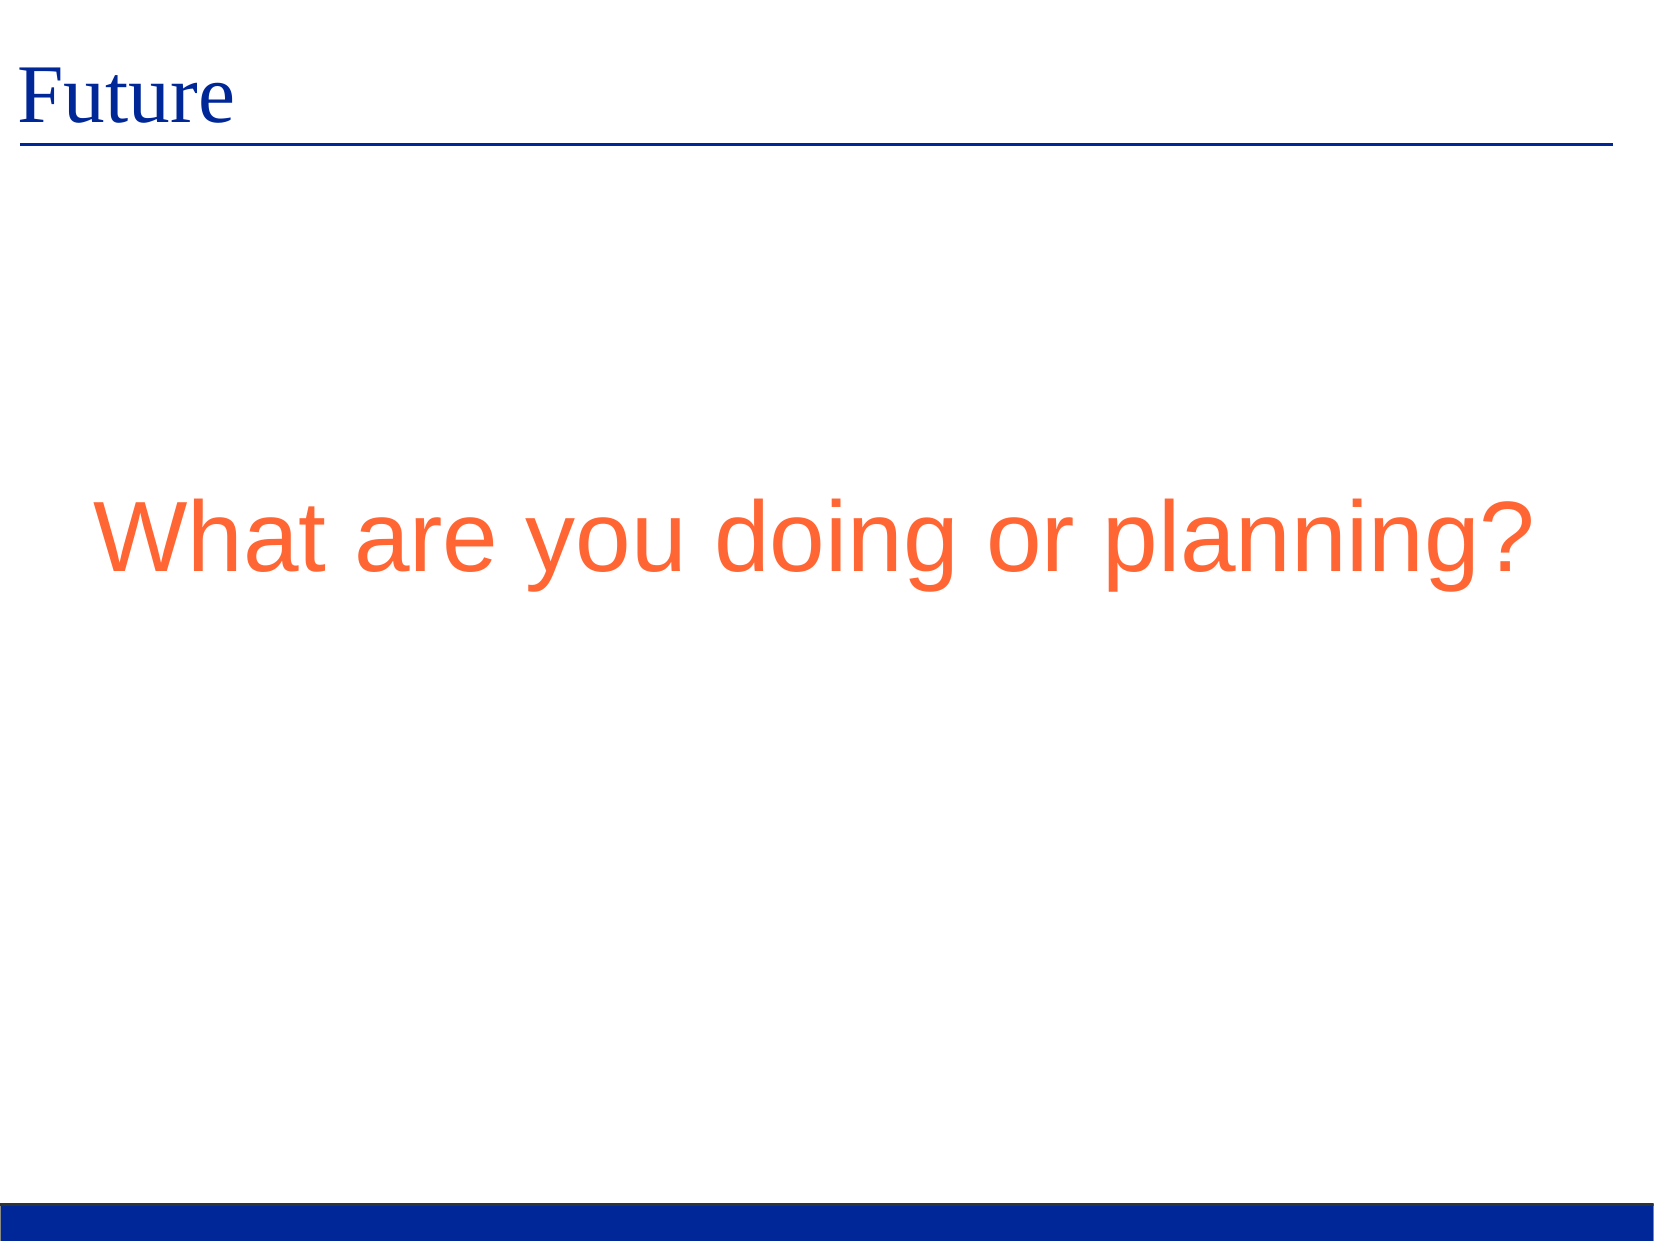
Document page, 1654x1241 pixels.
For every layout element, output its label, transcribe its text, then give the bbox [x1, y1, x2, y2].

title Future [17, 0, 1589, 198]
text_box What are you doing or planning? [78, 473, 1654, 601]
